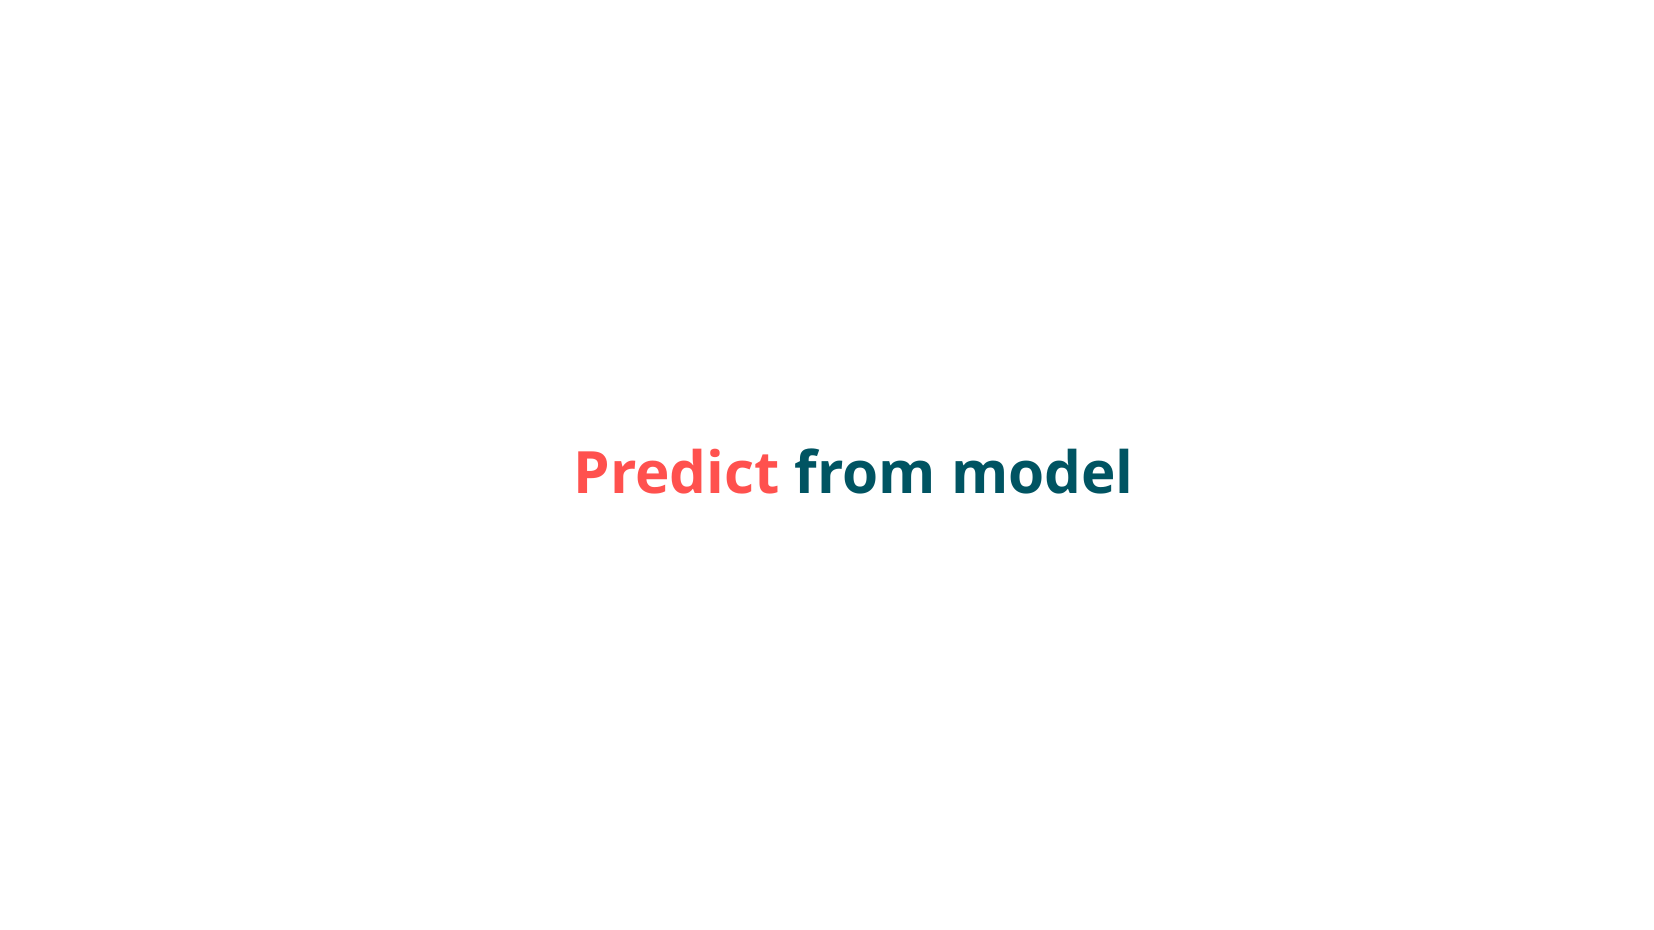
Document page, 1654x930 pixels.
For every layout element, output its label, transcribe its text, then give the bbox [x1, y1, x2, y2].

text_box Predict from model [559, 423, 1094, 507]
